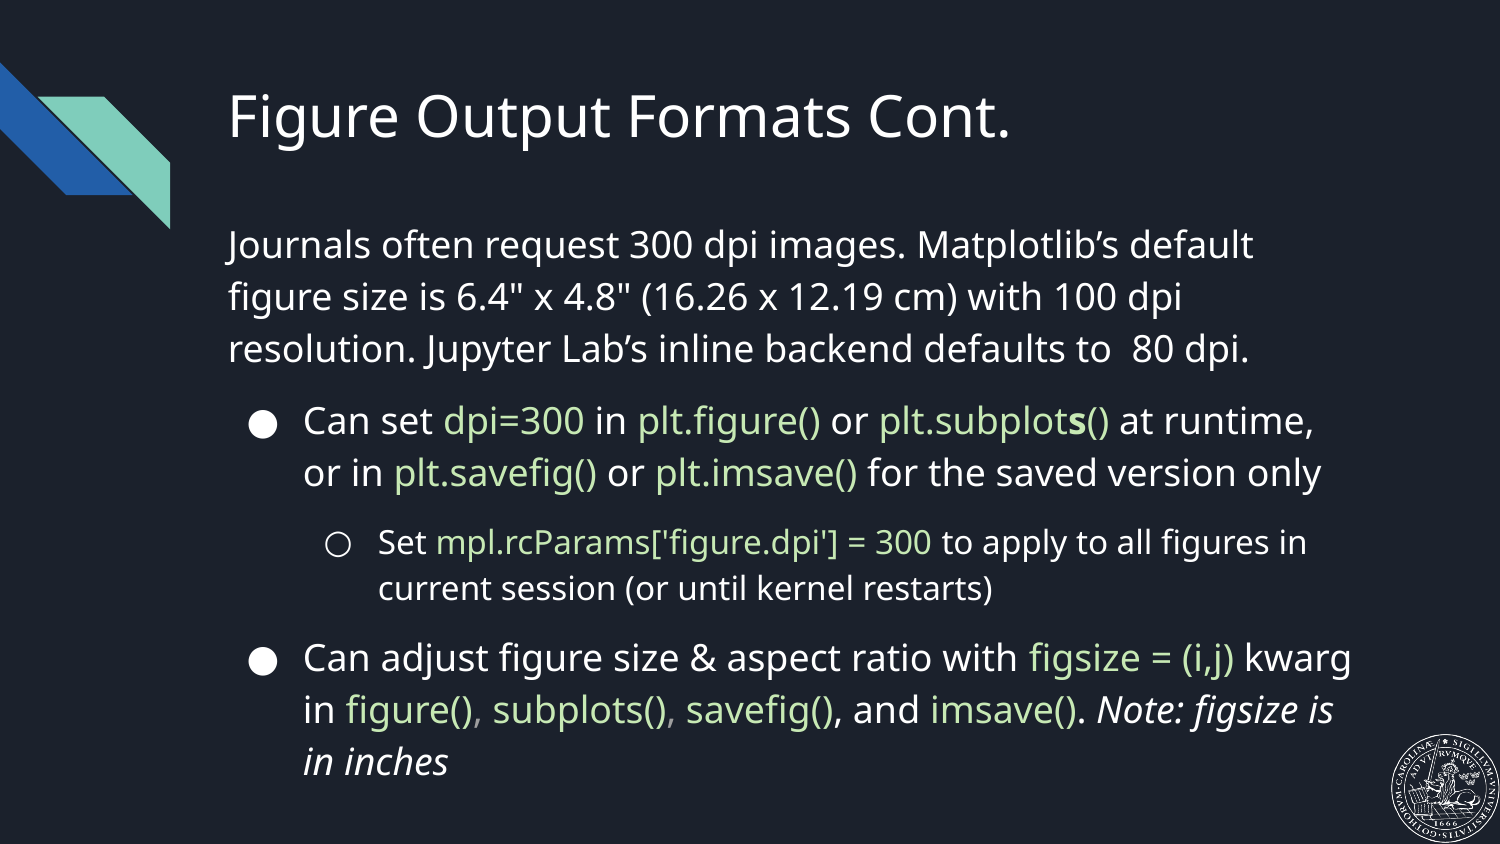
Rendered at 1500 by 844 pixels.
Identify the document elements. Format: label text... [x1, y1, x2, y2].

picture [1382, 724, 1500, 844]
list Journals often request 300 dpi images. Matplotlib’s default figure size is 6.4" x 4.8" (16.26 x 12.19 cm) with 100 dpi resolution. Jupyter Lab’s inline backend defaults to 80 dpi. Can set dpi=300 in plt.figure() or plt.subplots() at runtime, or in plt.savefig() or plt.imsave() for the saved version only Set mpl.rcParams['figure.dpi'] = 300 to apply to all figures in current session (or until kernel restarts) Can adjust figure size & aspect ratio with figsize = (i,j) kwarg in figure(), subplots(), savefig(), and imsave(). Note: figsize is in inches [212, 199, 1368, 784]
title Figure Output Formats Cont. [212, 64, 1368, 199]
